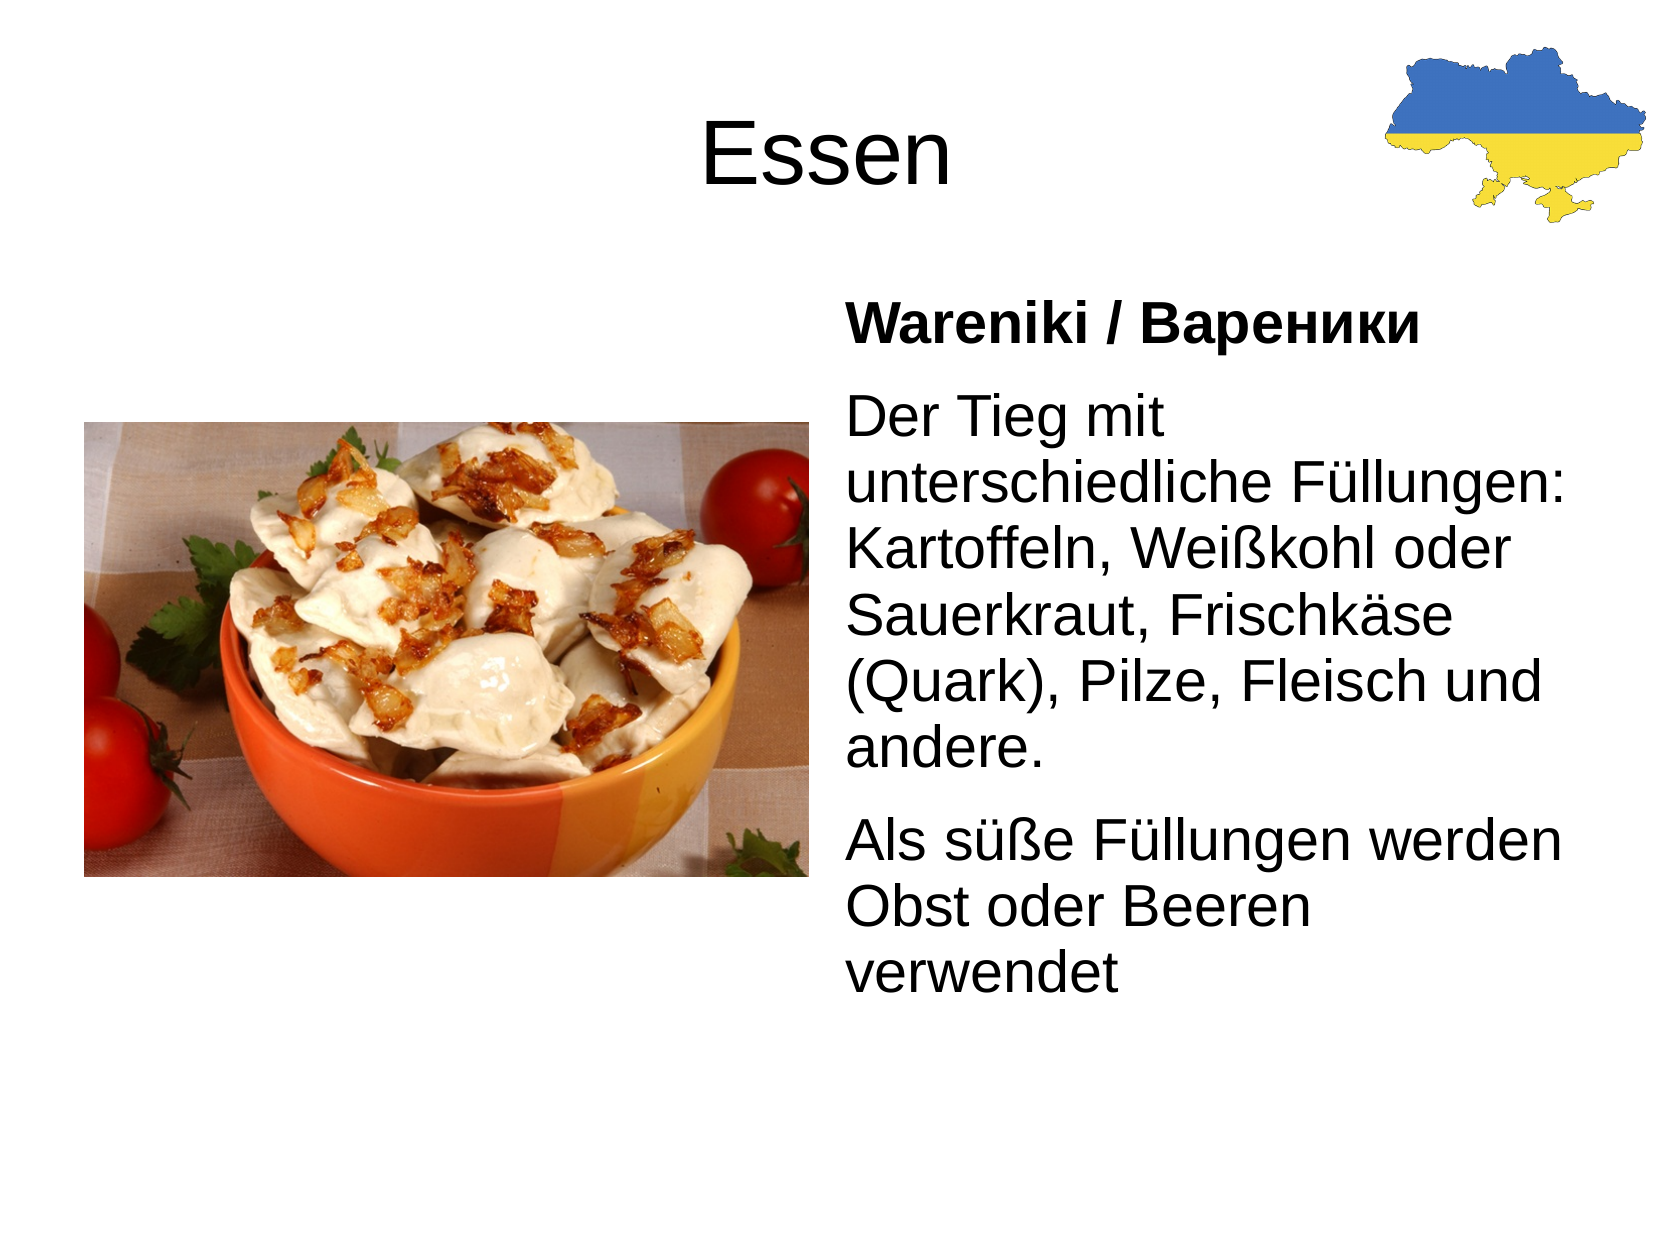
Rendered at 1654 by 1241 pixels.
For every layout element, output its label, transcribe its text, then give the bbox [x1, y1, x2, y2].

picture [1379, 0, 1653, 270]
picture [84, 422, 809, 877]
list Wareniki / Вареники Der Tieg mit unterschiedliche Füllungen: Kartoffeln, Weißkohl oder Sauerkraut, Frischkäse (Quark), Pilze, Fleisch und andere. Als süße Füllungen werden Obst oder Beeren verwendet [845, 290, 1572, 1010]
title Essen [82, 49, 1379, 257]
